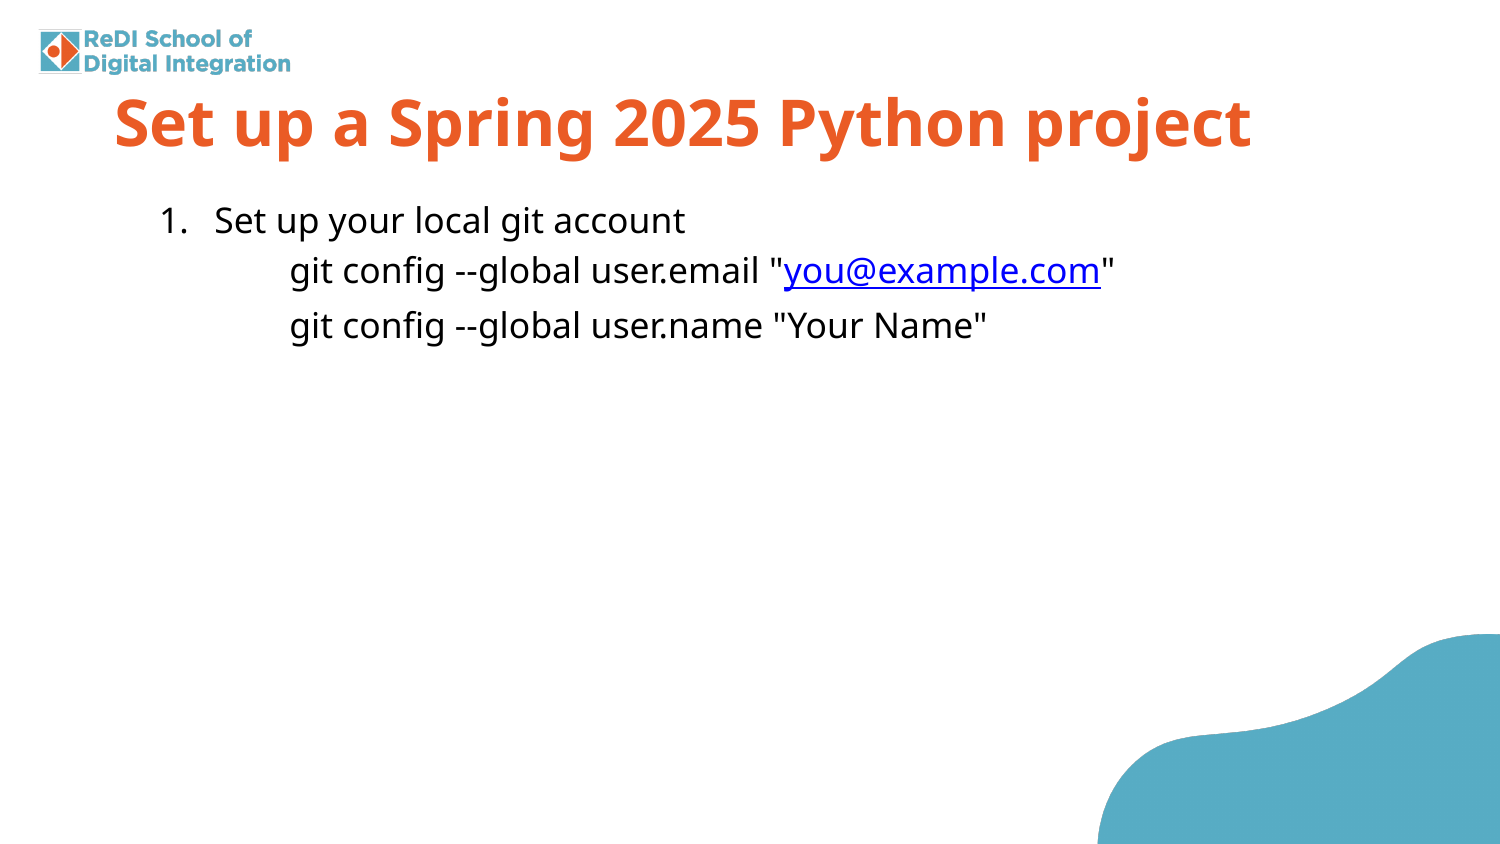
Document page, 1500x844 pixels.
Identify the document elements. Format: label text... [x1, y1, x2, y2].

picture [38, 27, 291, 75]
text_box Set up a Spring 2025 Python project [108, 91, 1361, 215]
picture [1097, 634, 1500, 844]
text_box Set up your local git account git config --global user.email "you@example.com" git config --global user.name "Your Name" [133, 186, 1386, 815]
